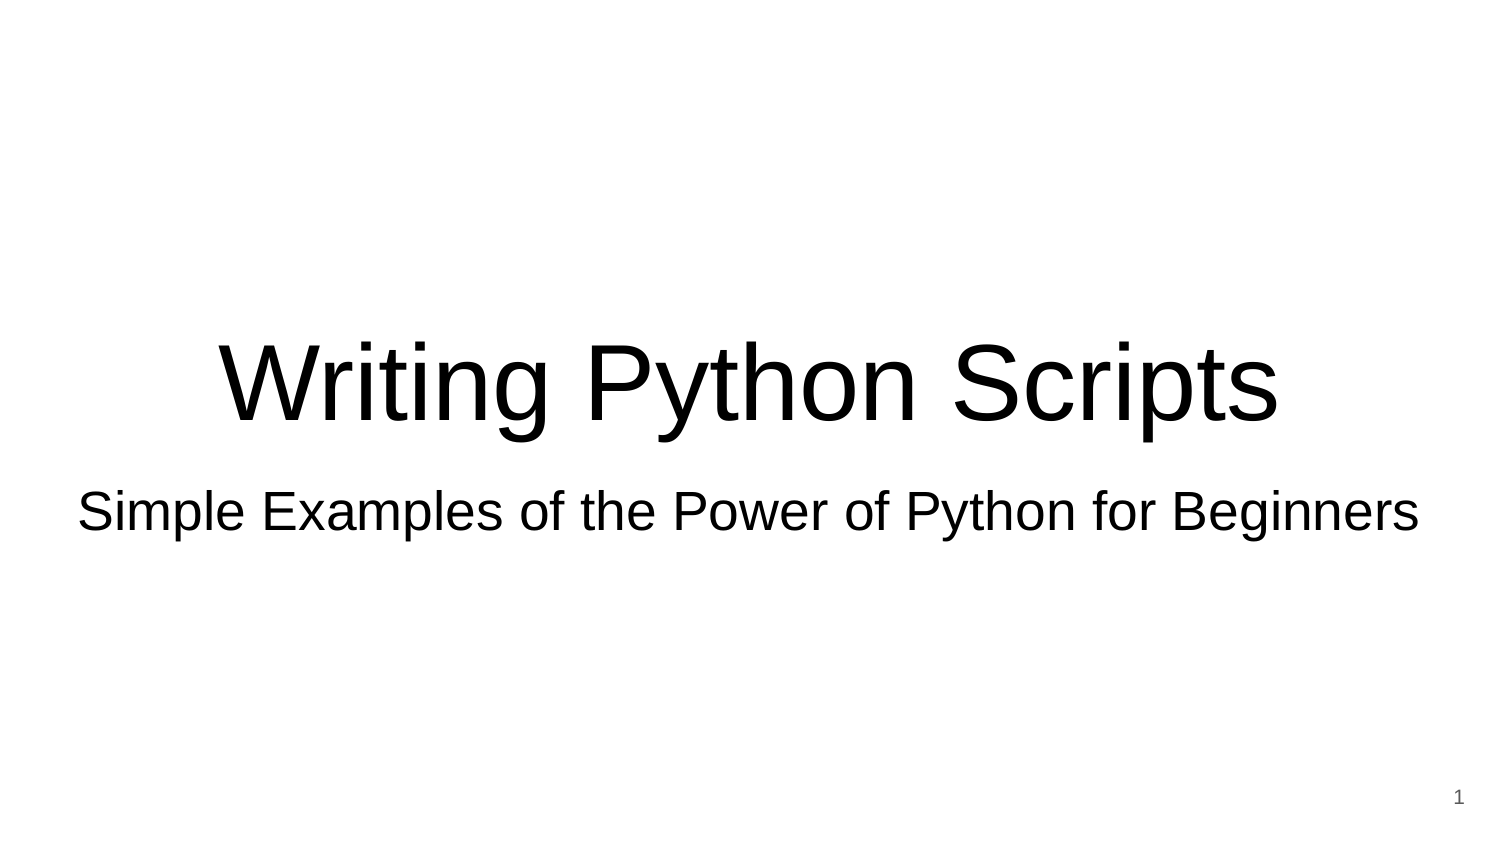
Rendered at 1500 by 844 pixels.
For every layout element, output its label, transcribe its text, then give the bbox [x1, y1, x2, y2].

subtitle Simple Examples of the Power of Python for Beginners [51, 464, 1449, 595]
title Writing Python Scripts [51, 122, 1449, 459]
slide_number <number> [1389, 764, 1480, 830]
